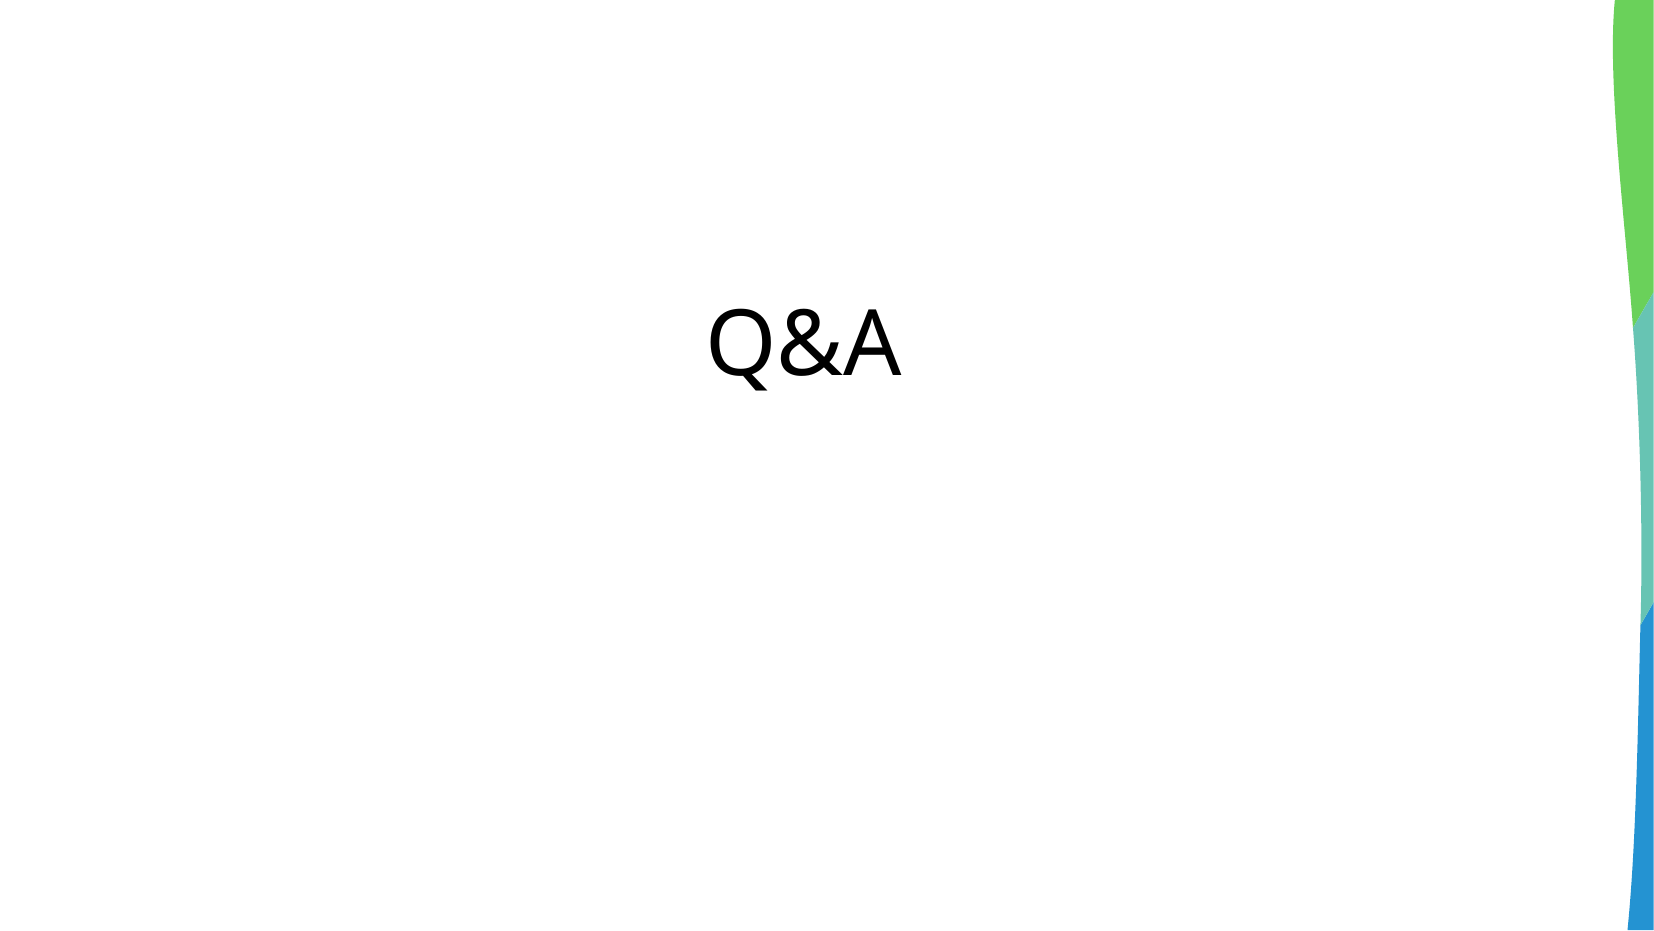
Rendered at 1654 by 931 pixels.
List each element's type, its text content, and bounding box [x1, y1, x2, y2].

title Q&A [88, 206, 1520, 473]
